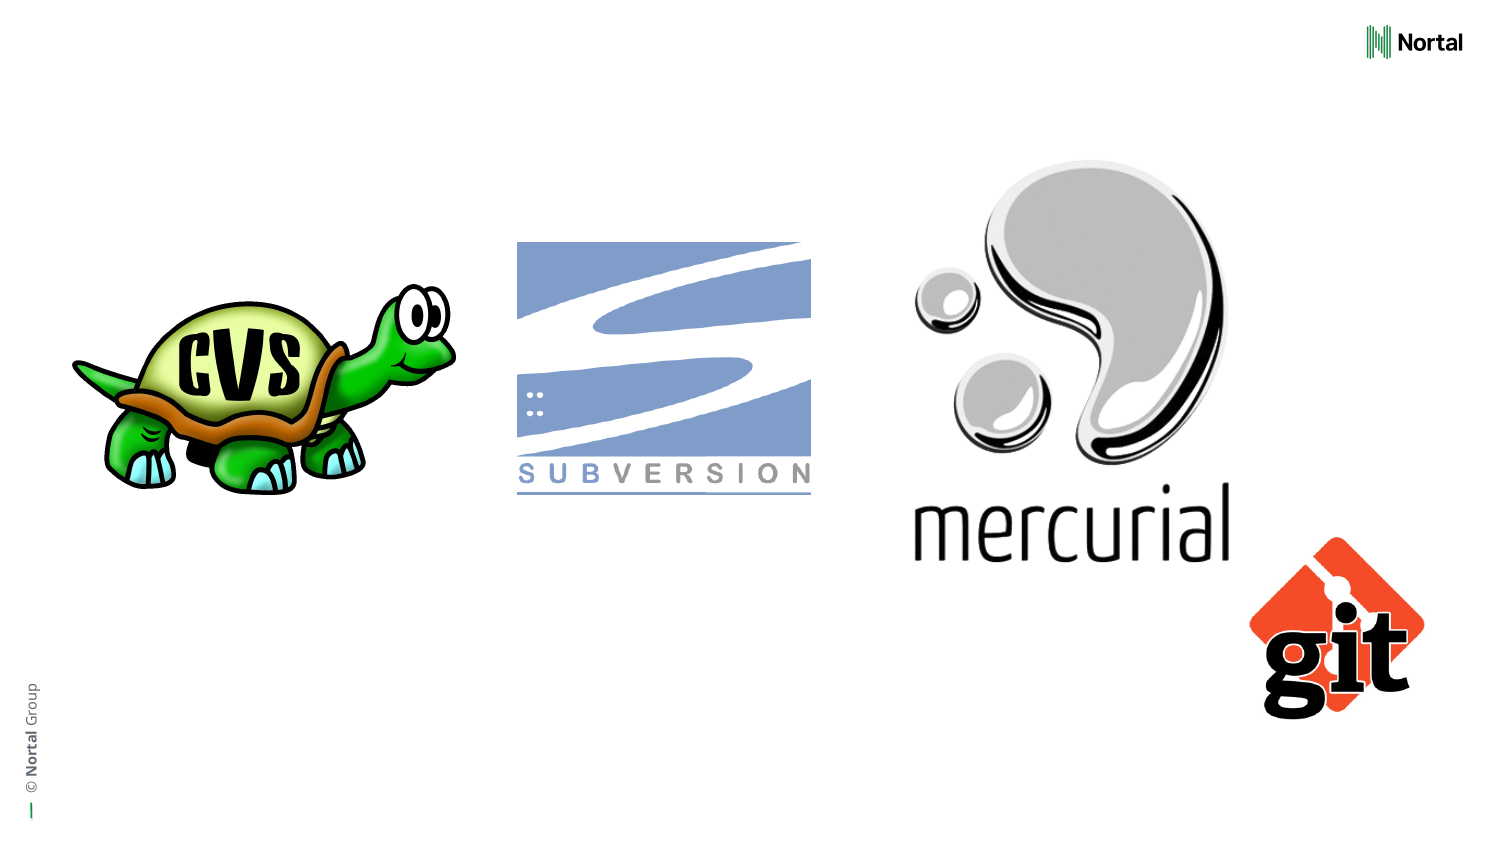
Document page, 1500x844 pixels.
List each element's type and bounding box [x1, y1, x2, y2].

picture [72, 284, 456, 496]
picture [517, 242, 811, 496]
picture [855, 149, 1428, 721]
